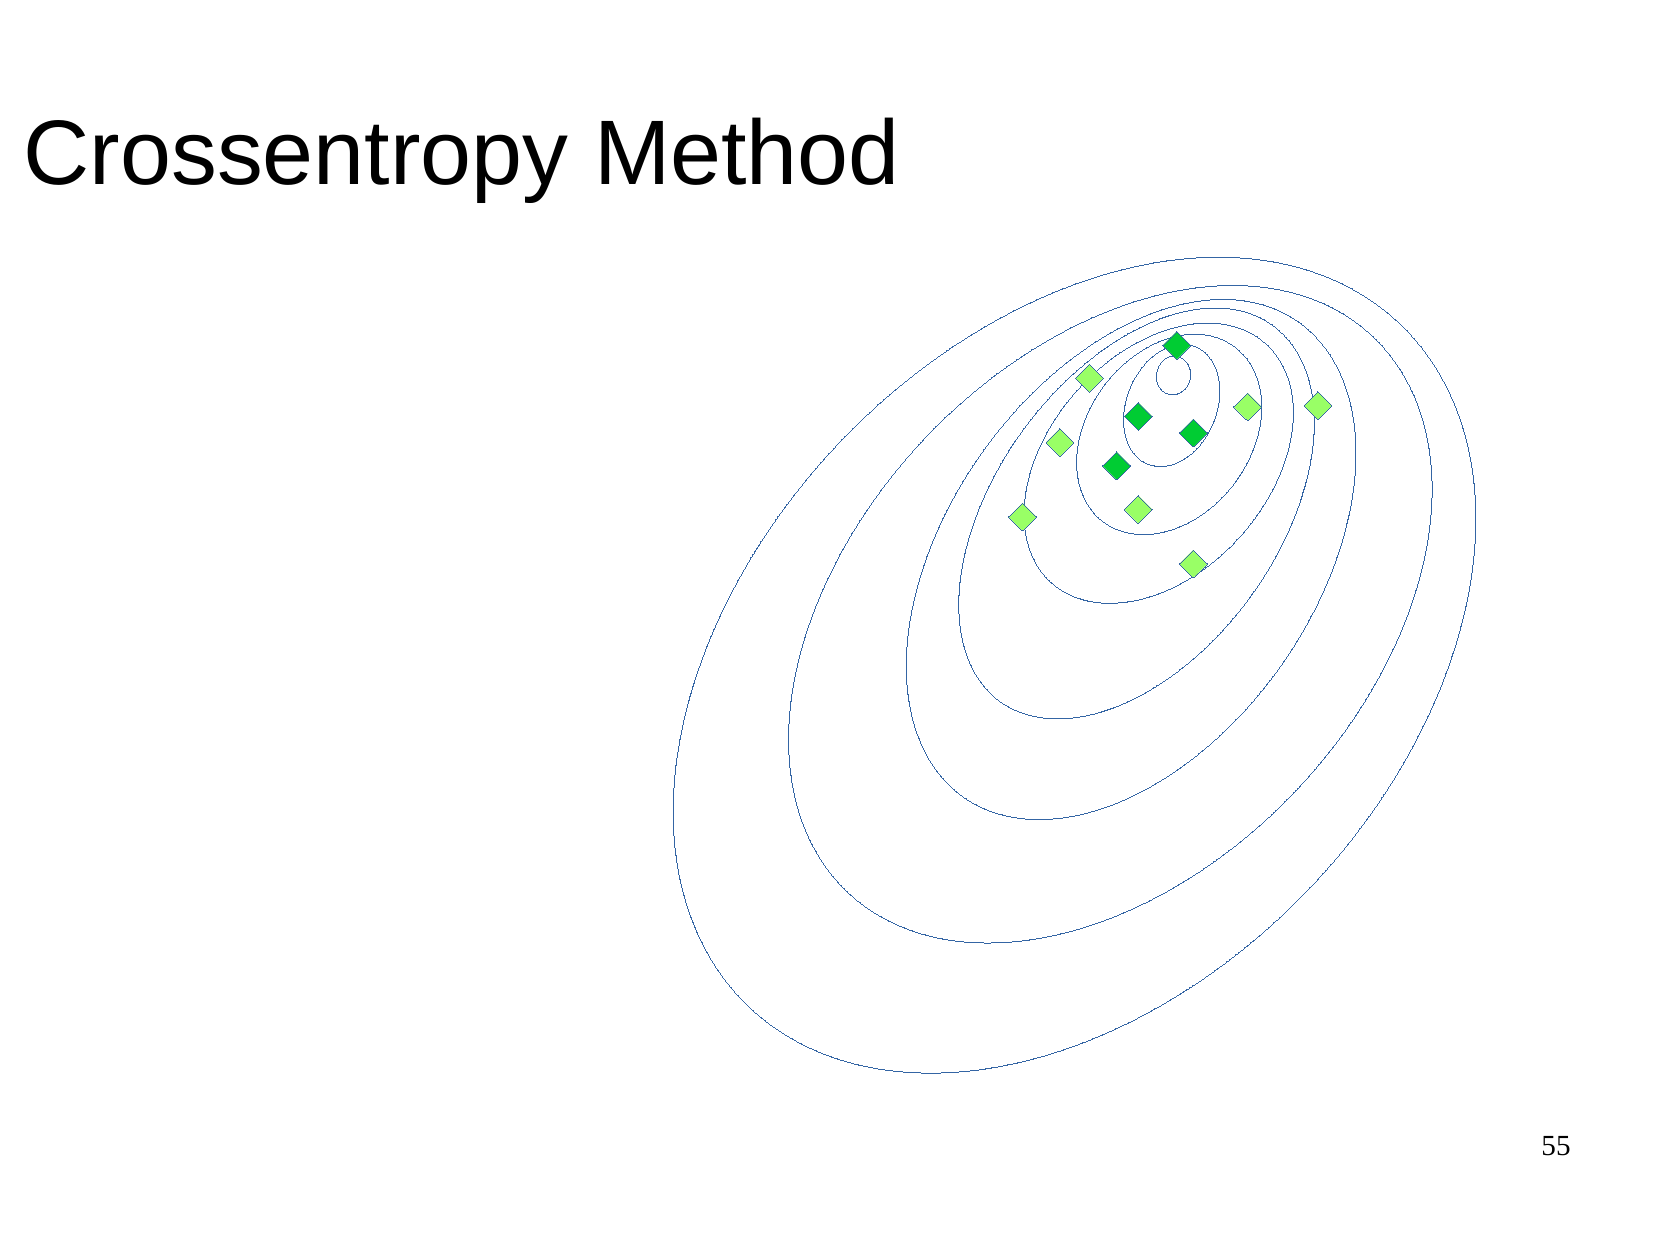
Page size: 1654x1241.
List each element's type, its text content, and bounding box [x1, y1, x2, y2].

text_box [673, 257, 1476, 1074]
title Crossentropy Method [23, 49, 1512, 257]
